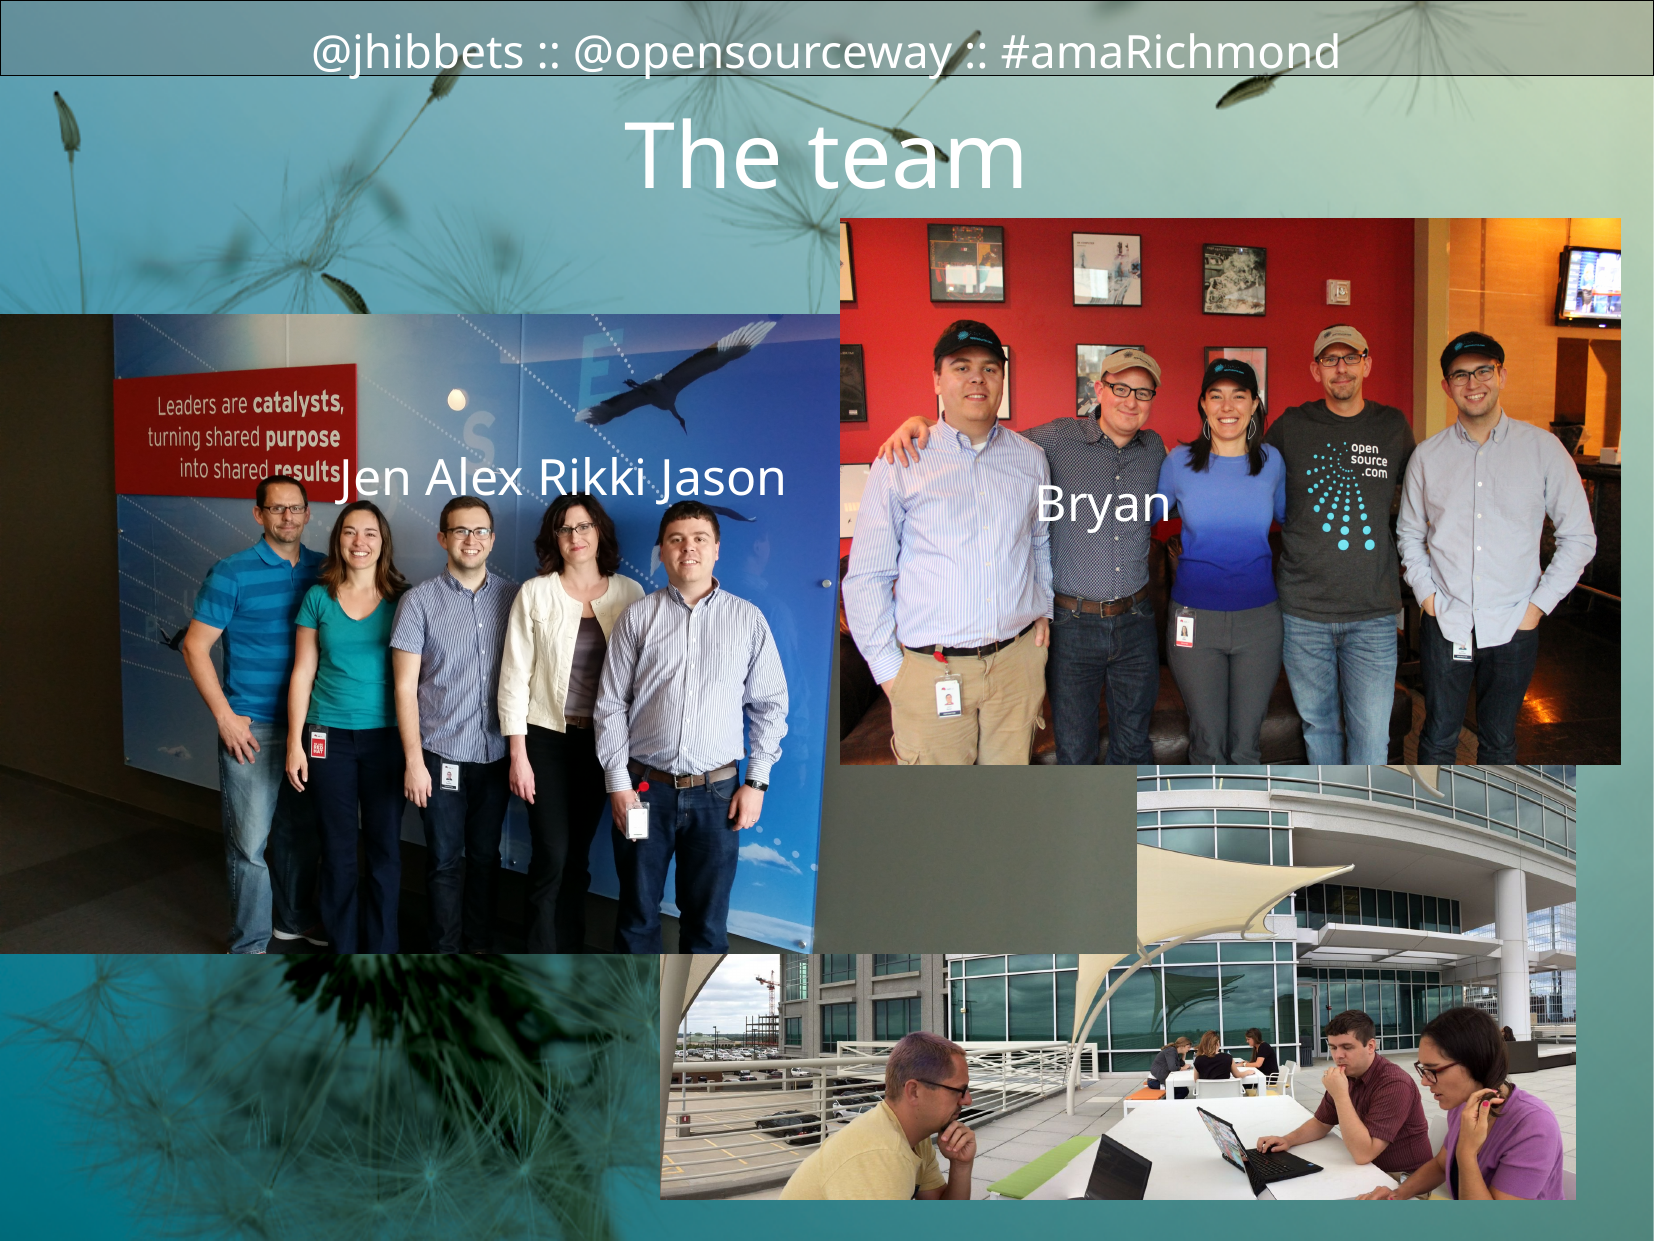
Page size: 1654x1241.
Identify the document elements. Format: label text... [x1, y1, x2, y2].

text_box Bryan [1020, 460, 1187, 526]
picture [0, 76, 1654, 1241]
text_box Jen Alex Rikki Jason [325, 435, 817, 500]
title The team [82, 49, 1571, 257]
